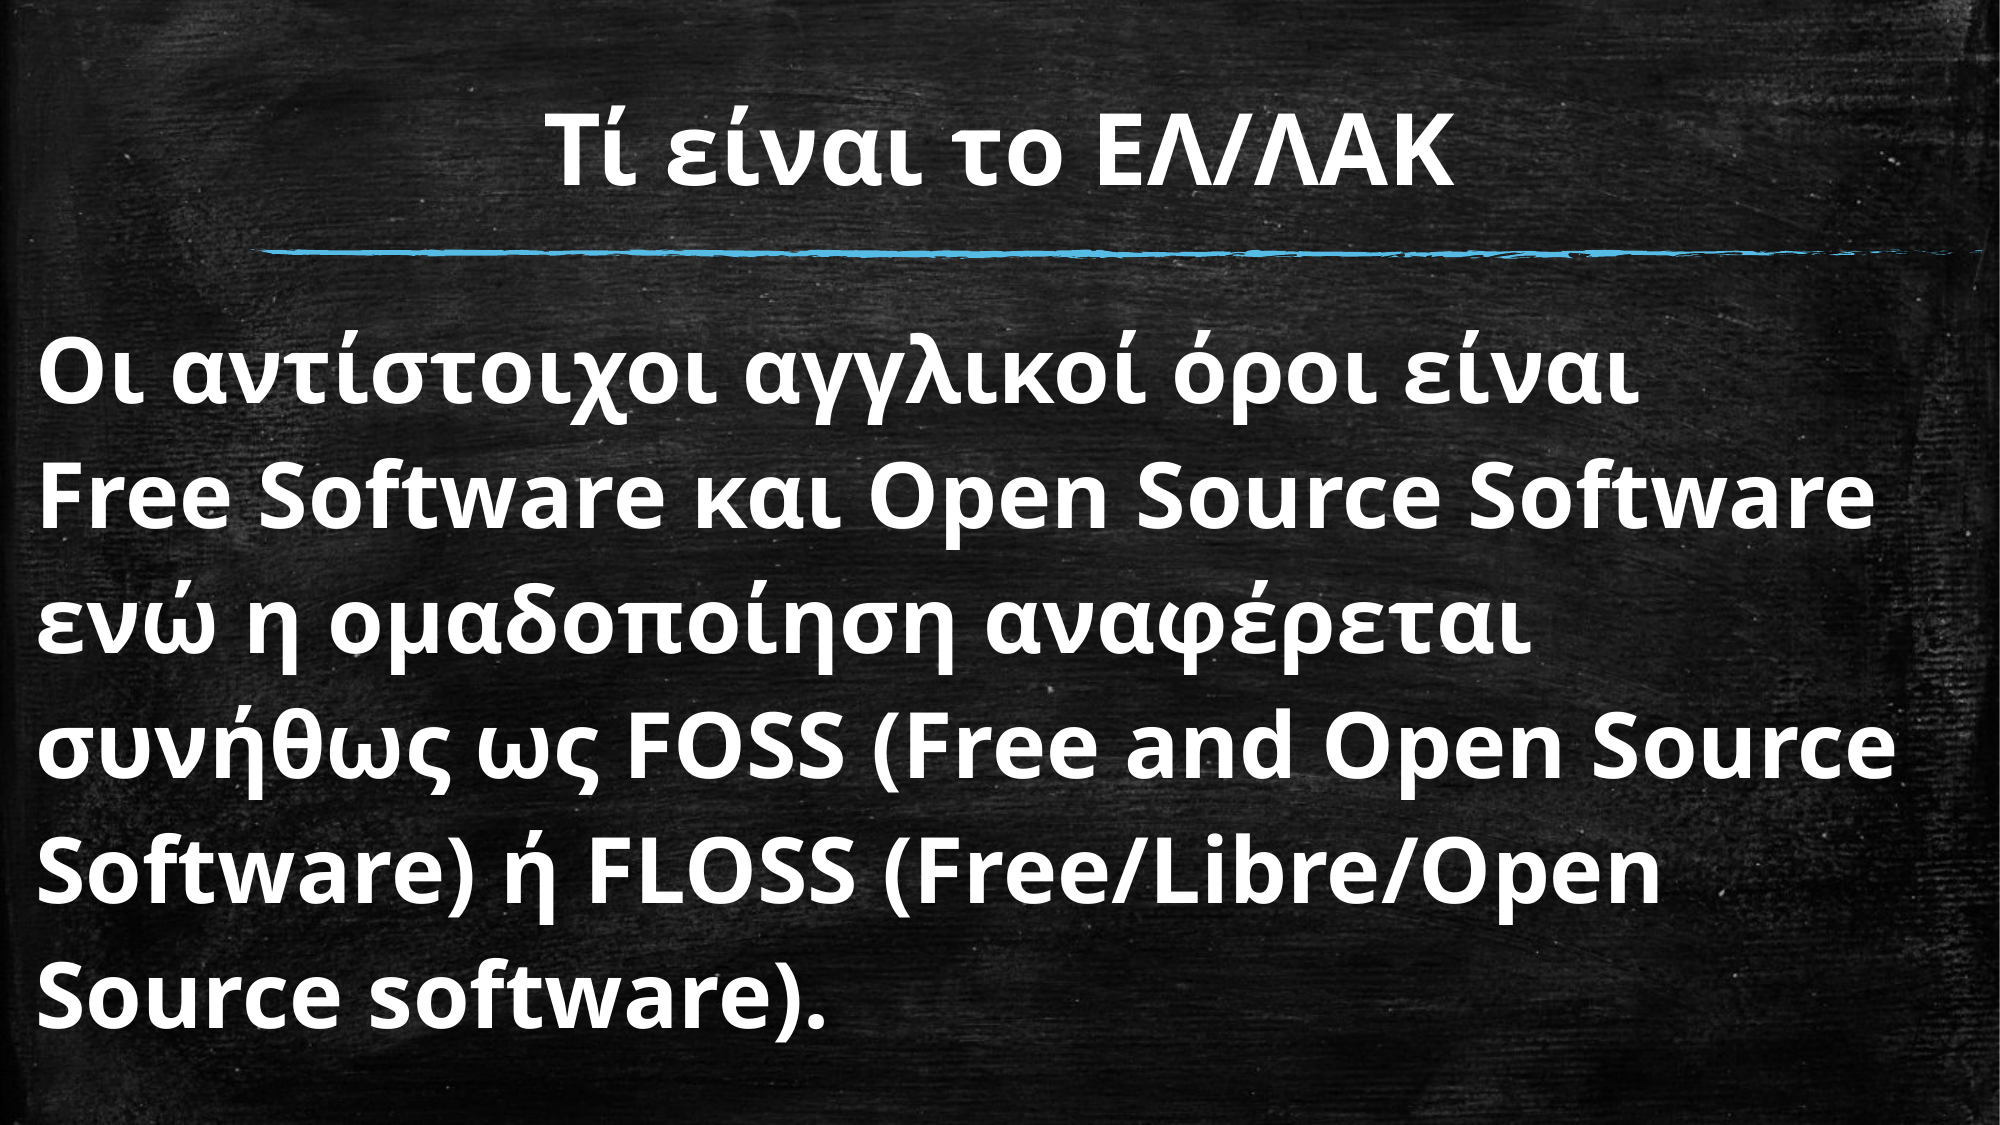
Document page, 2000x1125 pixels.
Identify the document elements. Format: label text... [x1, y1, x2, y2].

subtitle Οι αντίστοιχοι αγγλικοί όροι είναι Free Software και Open Source Software ενώ η ομαδοποίηση αναφέρεται συνήθως ως FOSS (Free and Open Source Software) ή FLOSS (Free/Libre/Open Source software). [35, 263, 1949, 1099]
picture [0, 0, 2000, 1125]
title Τί είναι το ΕΛ/ΛΑΚ [249, 45, 1750, 213]
